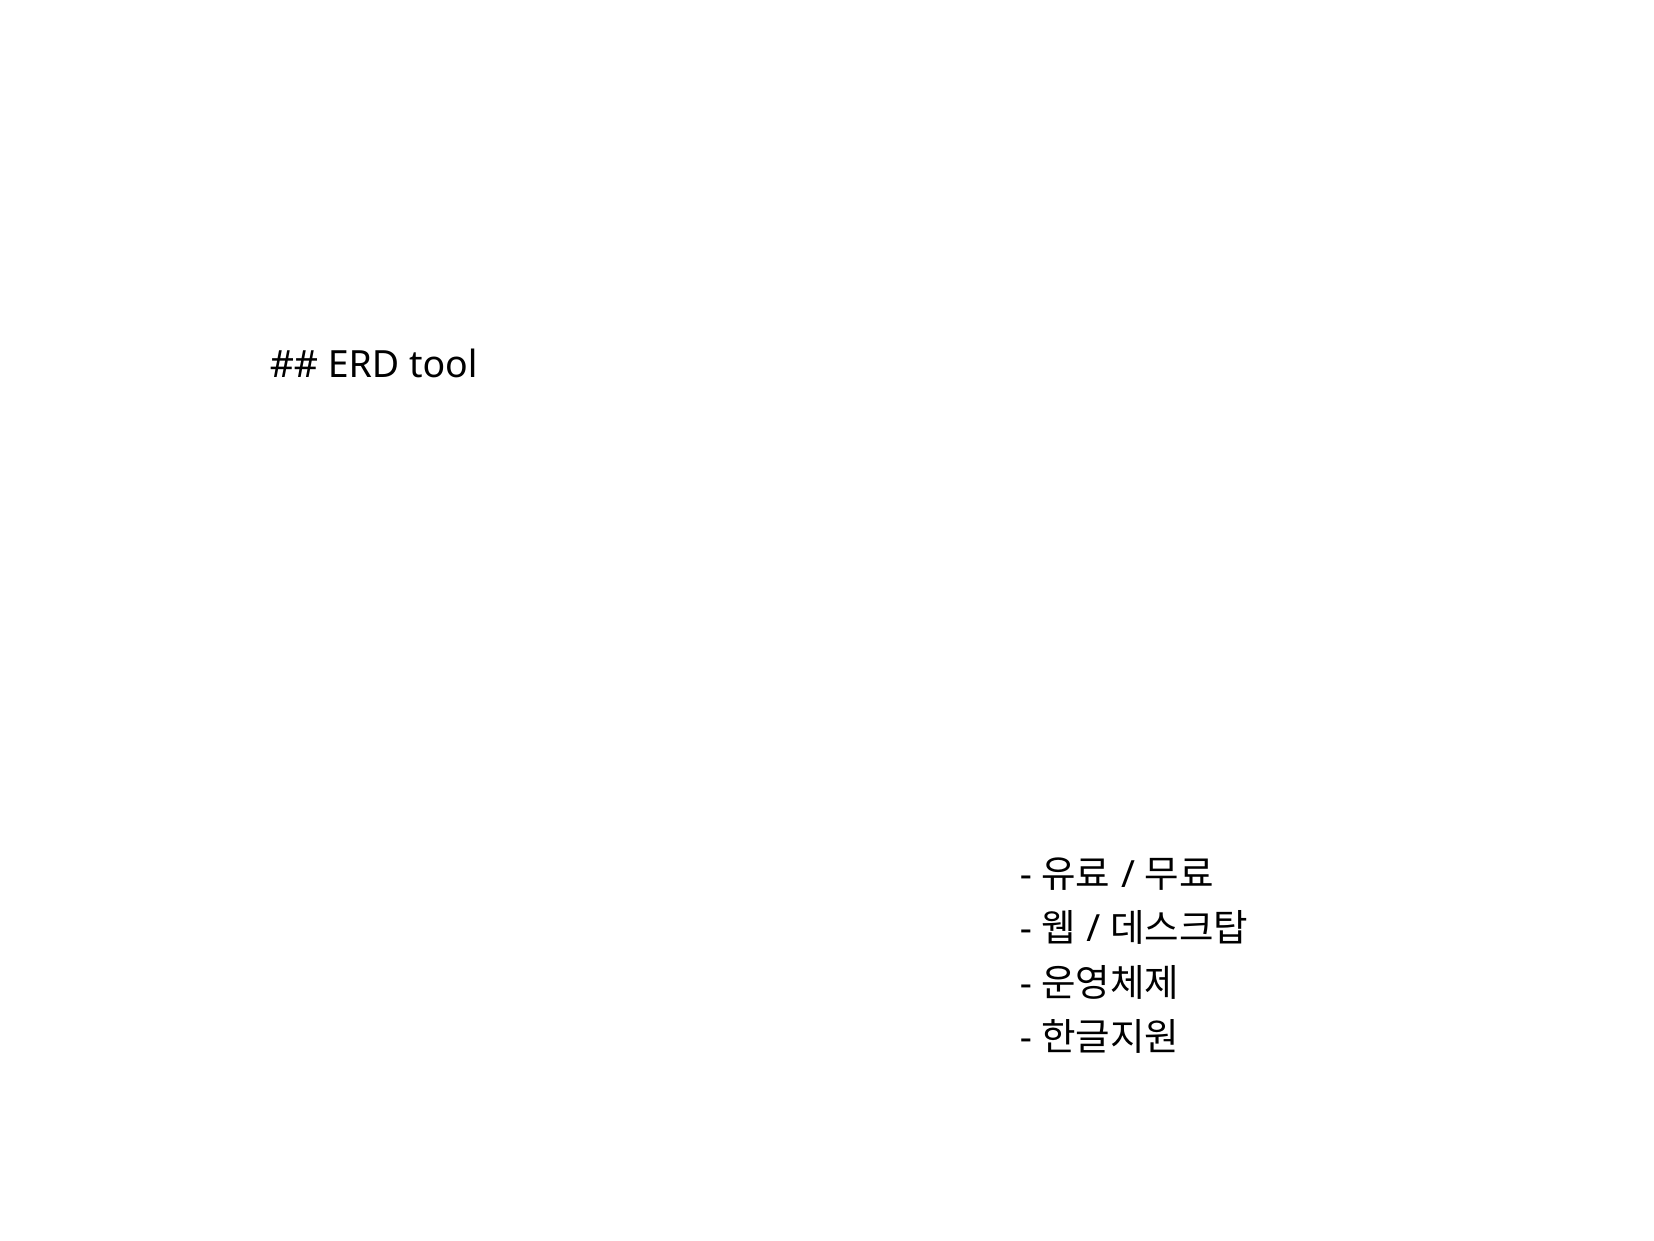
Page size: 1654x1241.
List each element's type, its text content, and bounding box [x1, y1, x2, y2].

text_box - 유료 / 무료 - 웹 / 데스크탑 - 운영체제 - 한글지원 [1005, 836, 1291, 1081]
text_box ## ERD tool [255, 330, 514, 391]
